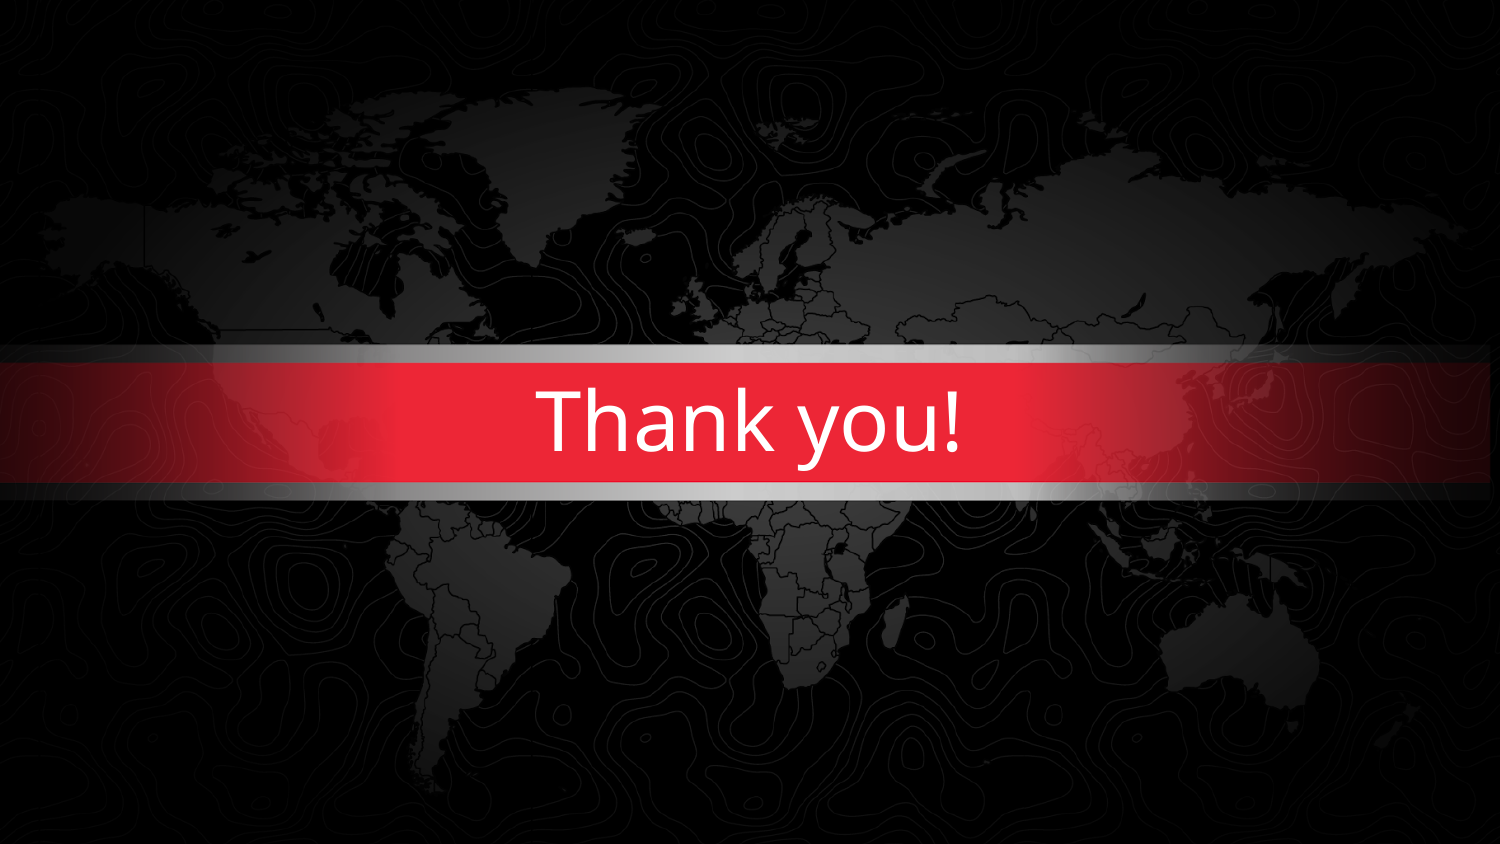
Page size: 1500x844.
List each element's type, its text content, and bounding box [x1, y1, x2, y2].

picture [0, 0, 1500, 844]
text_box Thank you! [135, 352, 1365, 510]
